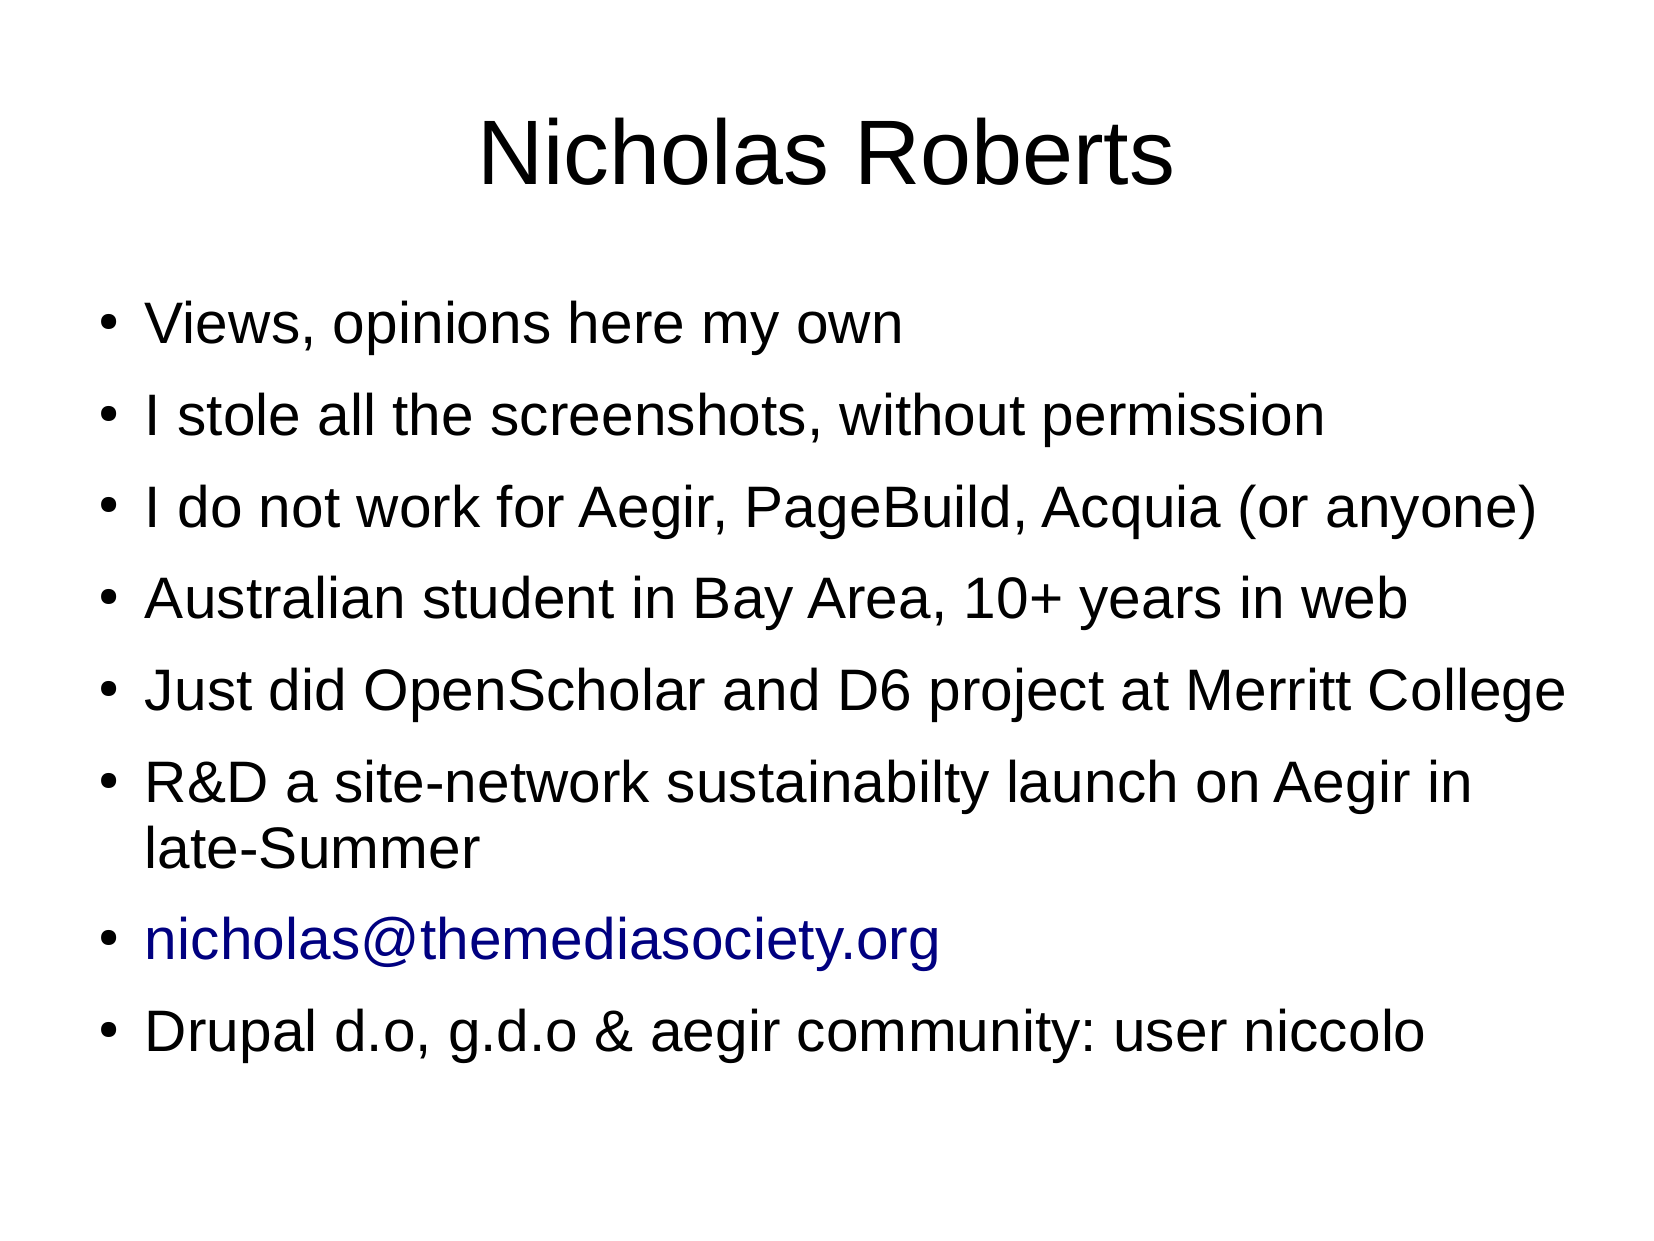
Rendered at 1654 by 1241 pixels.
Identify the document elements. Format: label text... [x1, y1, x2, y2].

title Nicholas Roberts [82, 49, 1571, 257]
list Views, opinions here my own I stole all the screenshots, without permission I do not work for Aegir, PageBuild, Acquia (or anyone) Australian student in Bay Area, 10+ years in web Just did OpenScholar and D6 project at Merritt College R&D a site-network sustainabilty launch on Aegir in late-Summer nicholas@themediasociety.org Drupal d.o, g.d.o & aegir community: user niccolo [82, 290, 1571, 1109]
